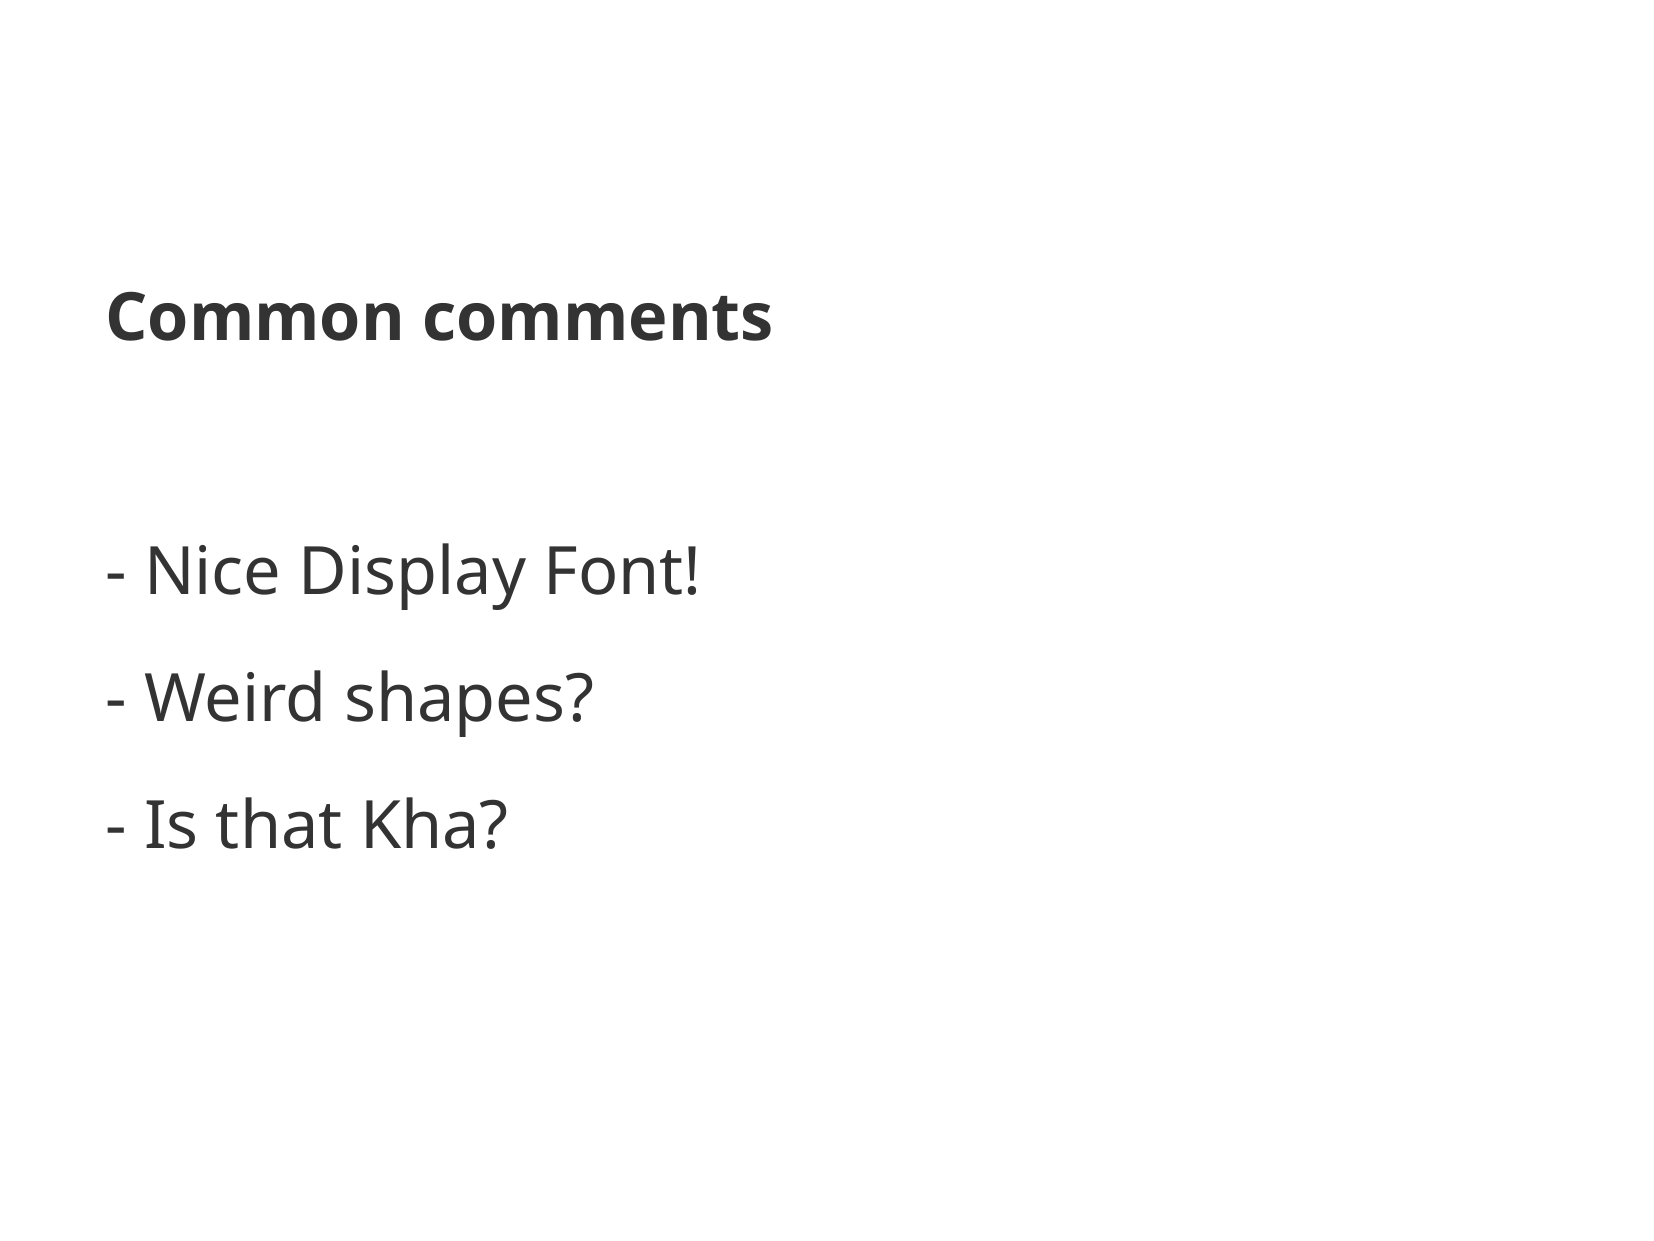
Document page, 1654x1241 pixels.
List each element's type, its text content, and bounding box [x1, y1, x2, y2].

title Common comments - Nice Display Font! - Weird shapes? - Is that Kha? [105, 290, 1594, 902]
